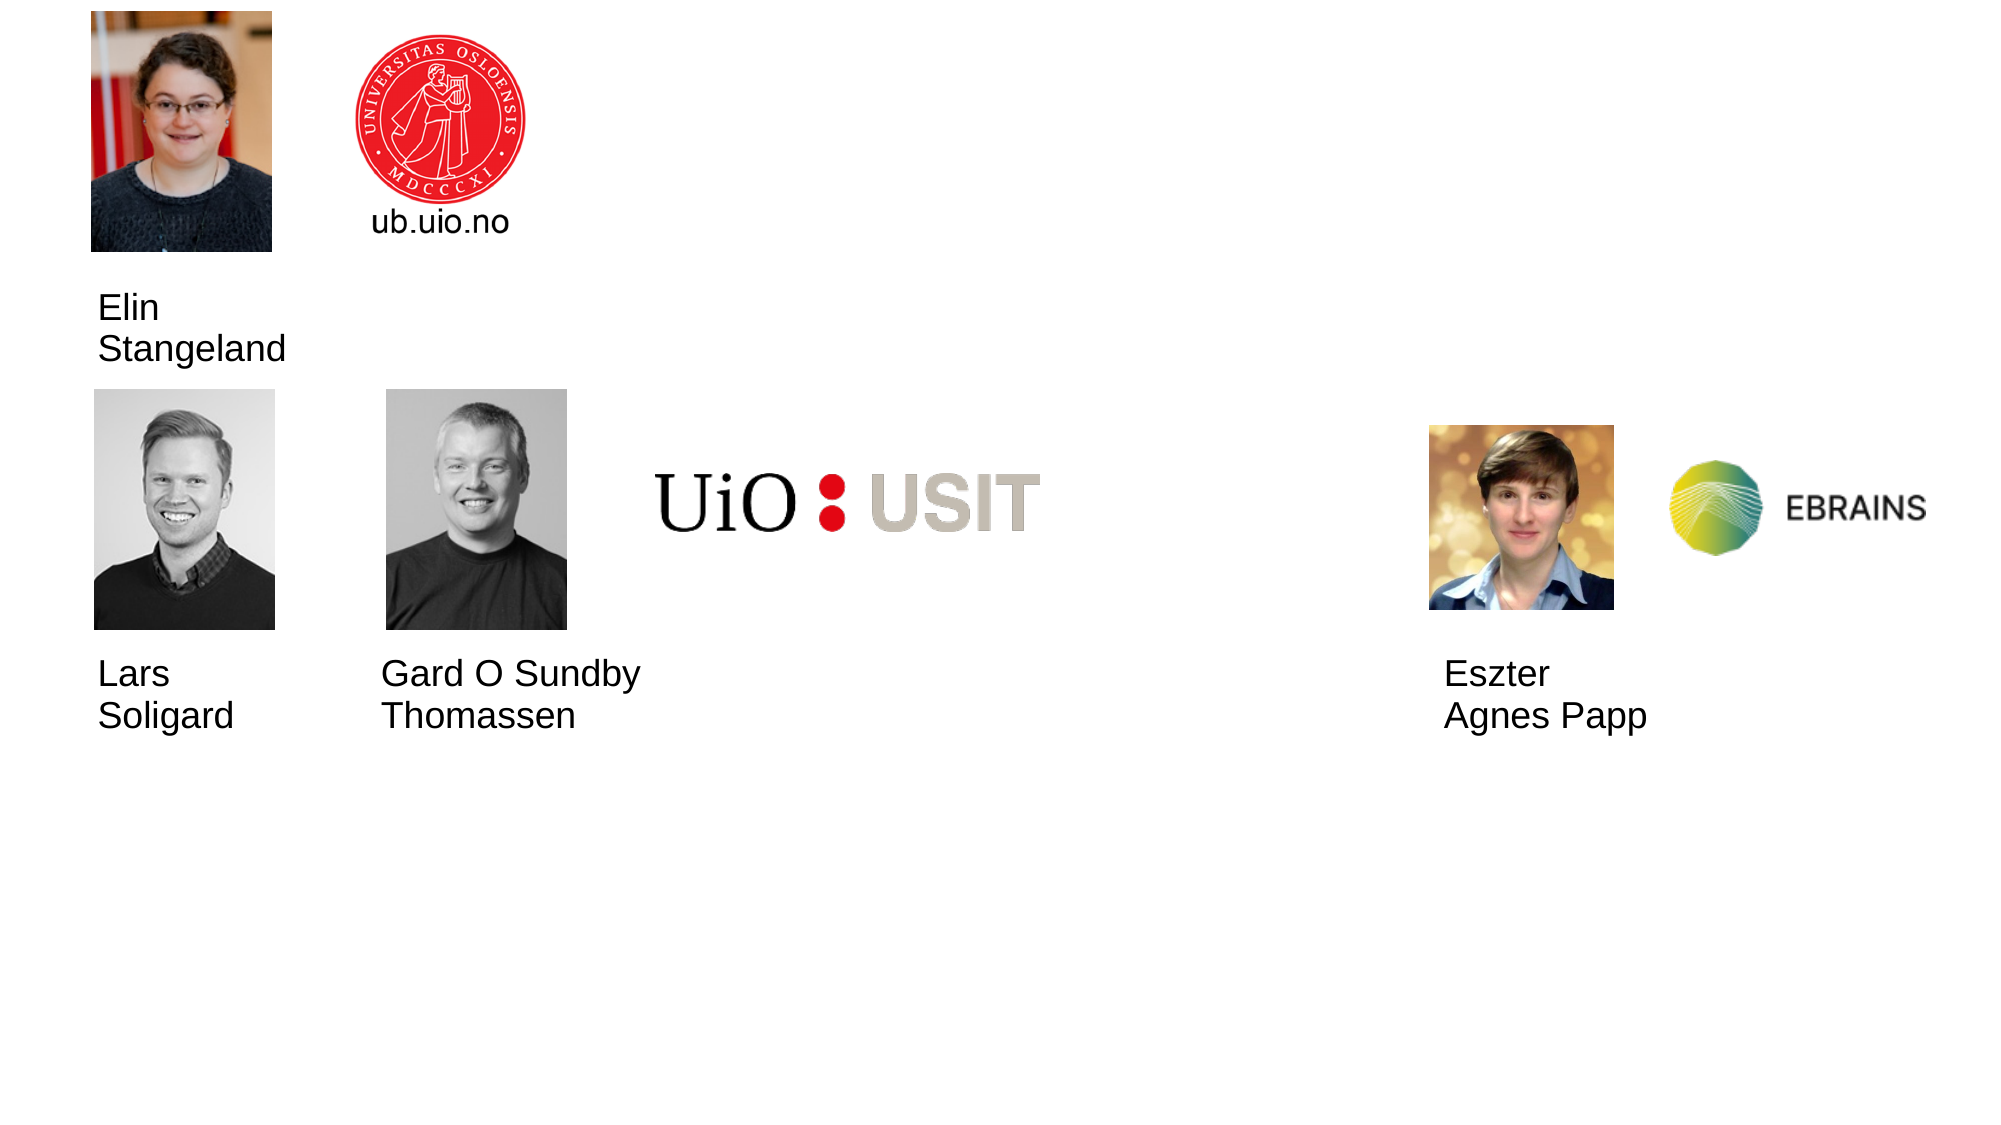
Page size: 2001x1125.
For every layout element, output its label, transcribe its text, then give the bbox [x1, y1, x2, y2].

picture [1669, 460, 1926, 556]
picture [386, 389, 567, 630]
text_box Elin Stangeland [82, 278, 319, 420]
picture [94, 389, 275, 630]
picture [655, 473, 1040, 532]
text_box Gard O Sundby Thomassen [366, 644, 709, 786]
picture [336, 29, 544, 237]
text_box Lars Soligard [82, 644, 319, 786]
text_box Eszter Agnes Papp [1429, 644, 1666, 786]
picture [91, 11, 272, 252]
picture [1429, 425, 1614, 610]
